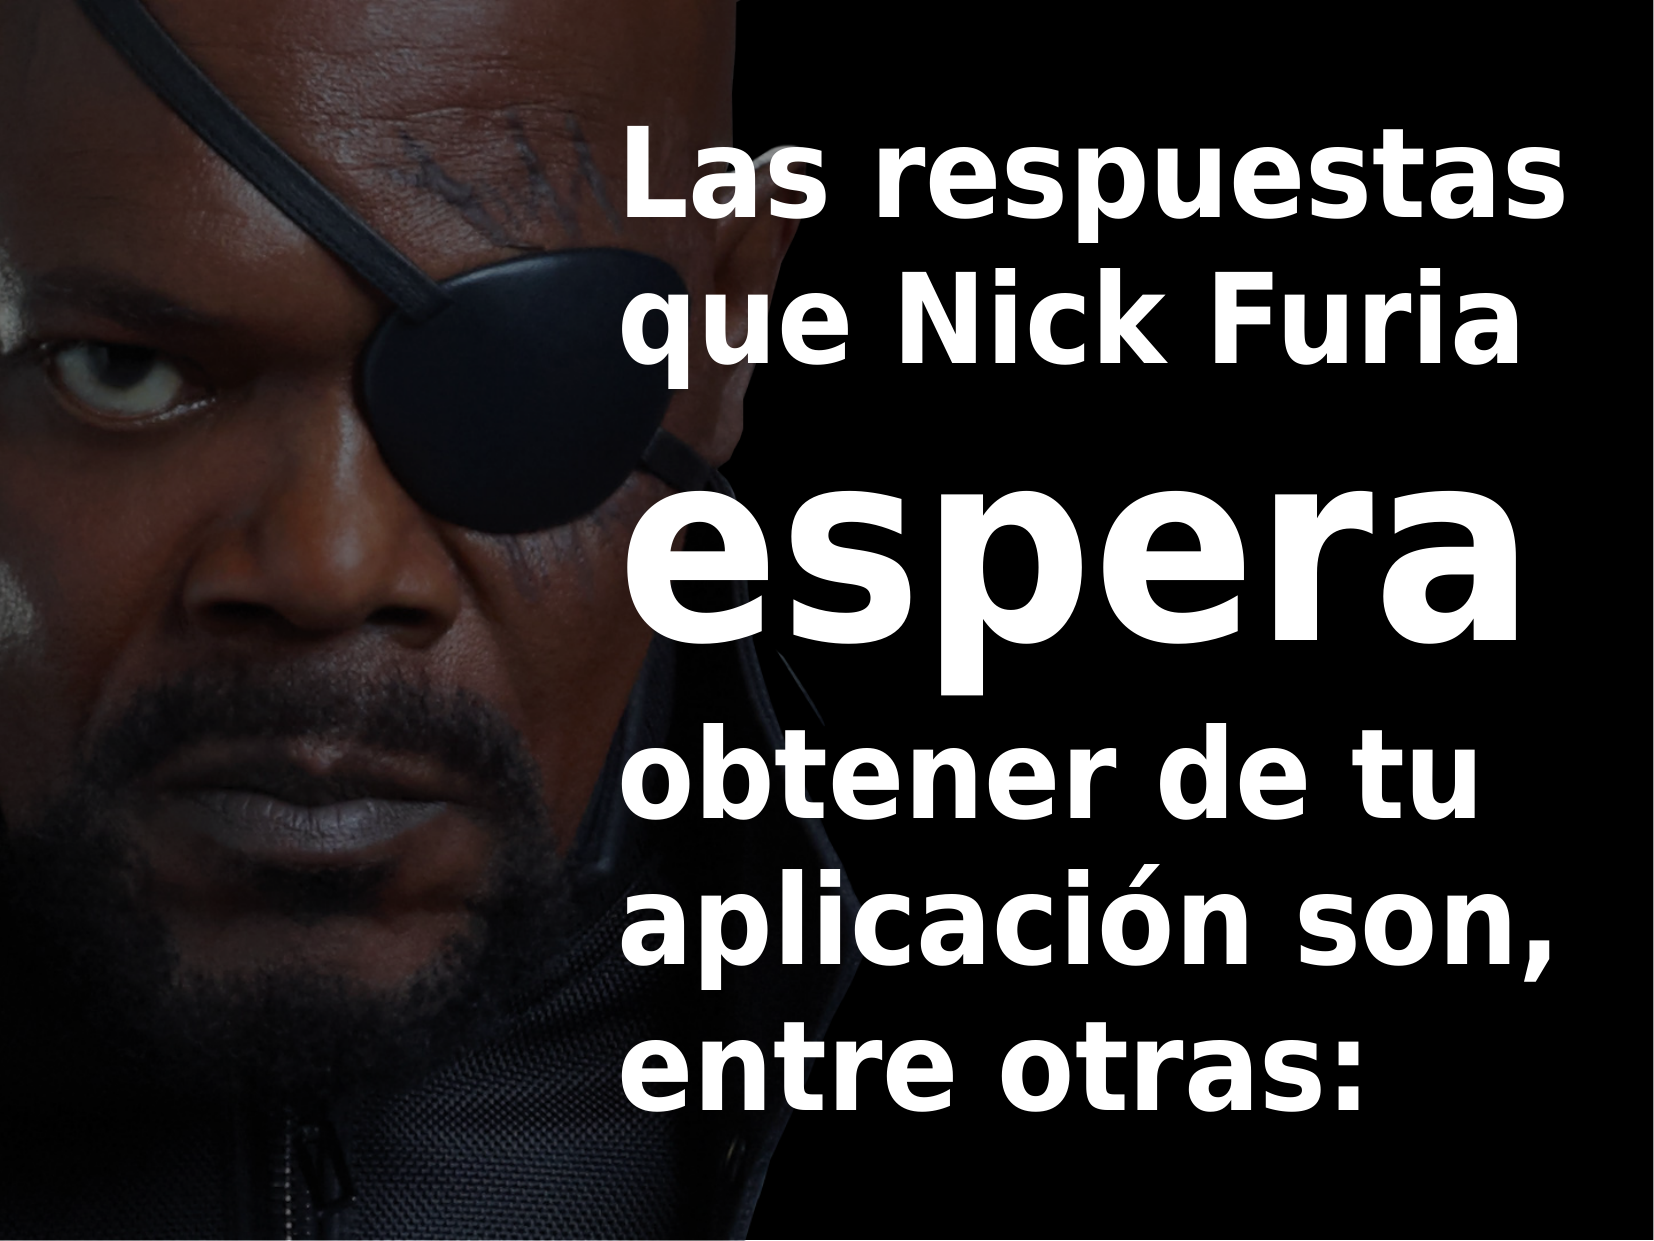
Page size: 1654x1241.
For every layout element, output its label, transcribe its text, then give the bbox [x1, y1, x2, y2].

text_box Las respuestas que Nick Furia espera obtener de tu aplicación son, entre otras: [602, 94, 1602, 1149]
picture [0, 0, 886, 1241]
